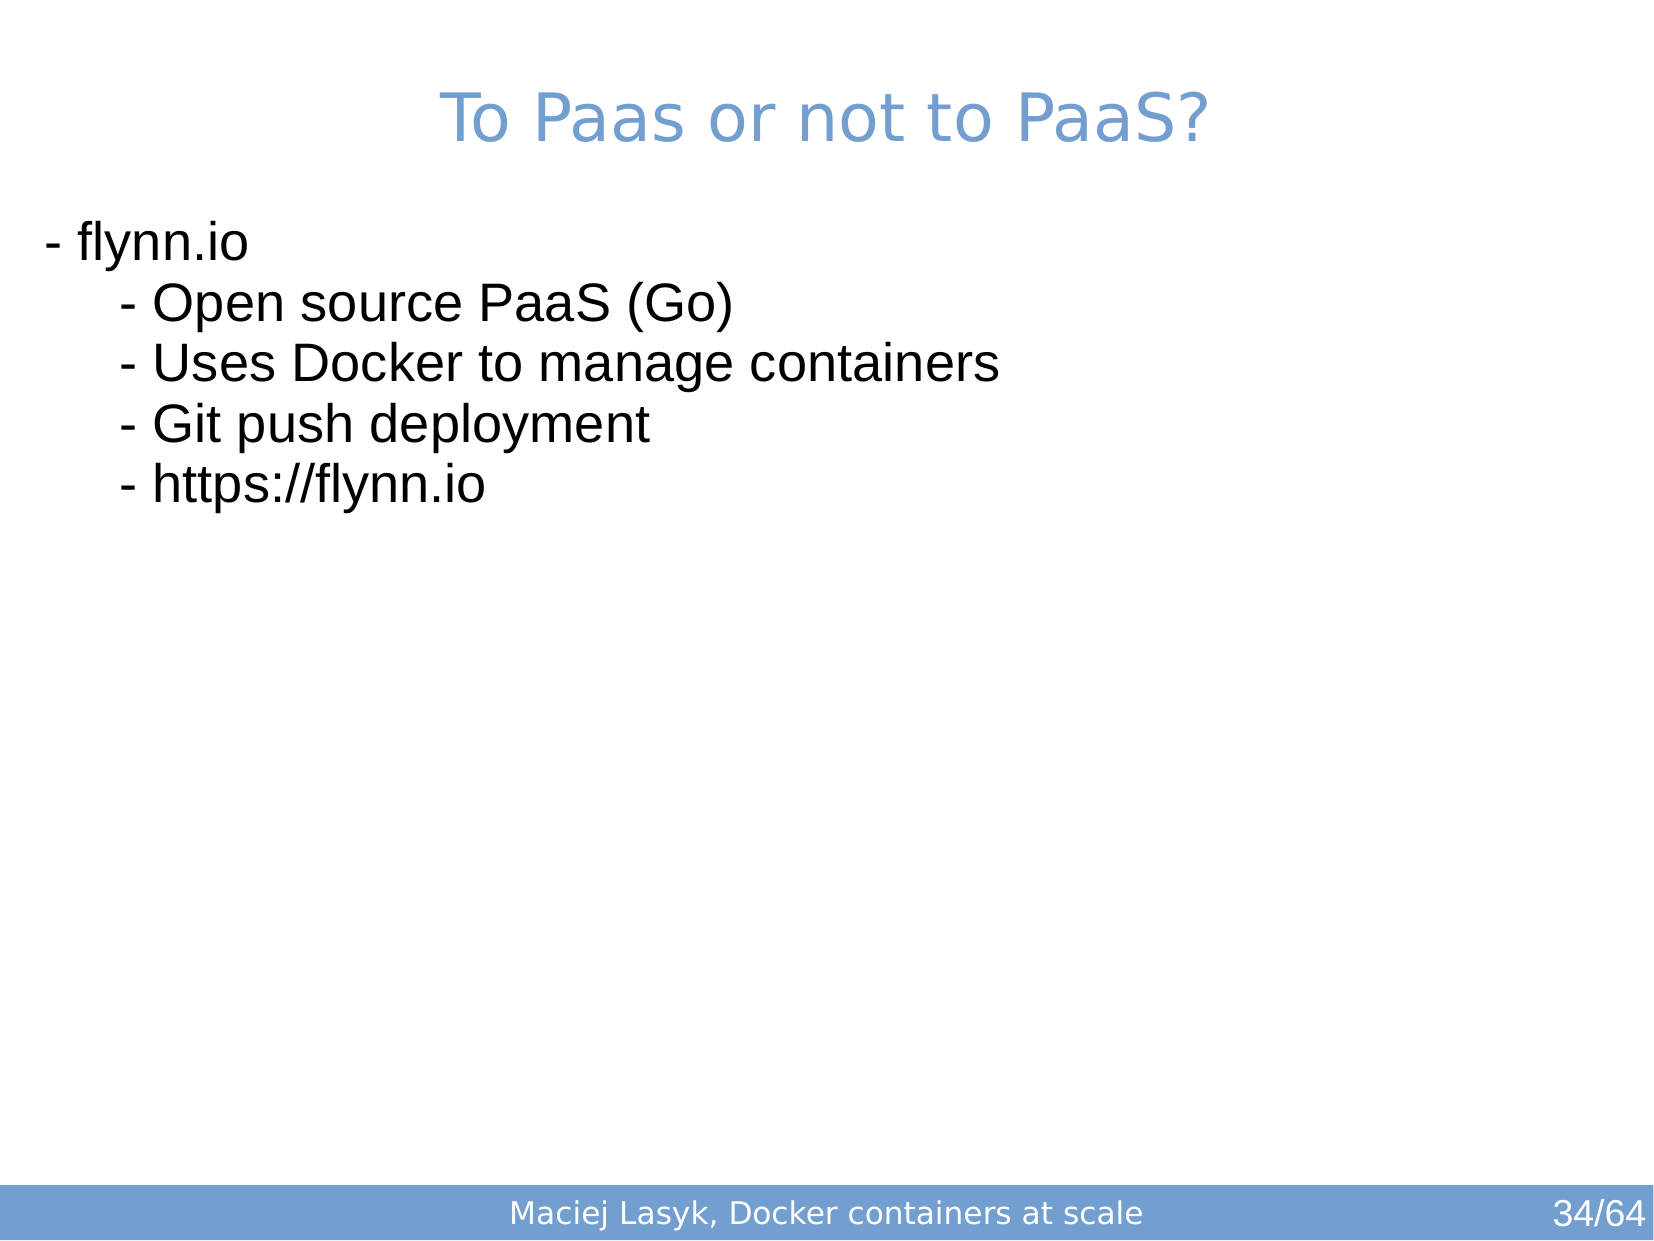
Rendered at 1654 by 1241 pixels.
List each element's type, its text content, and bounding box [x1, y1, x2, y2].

text_box - flynn.io - Open source PaaS (Go) - Uses Docker to manage containers - Git push deployment - https://flynn.io [30, 204, 1017, 583]
text_box Maciej Lasyk, Docker containers at scale [494, 1188, 1160, 1240]
text_box To Paas or not to PaaS? [426, 72, 1228, 166]
text_box [0, 1185, 1527, 1241]
text_box 34/64 [1527, 1185, 1654, 1241]
